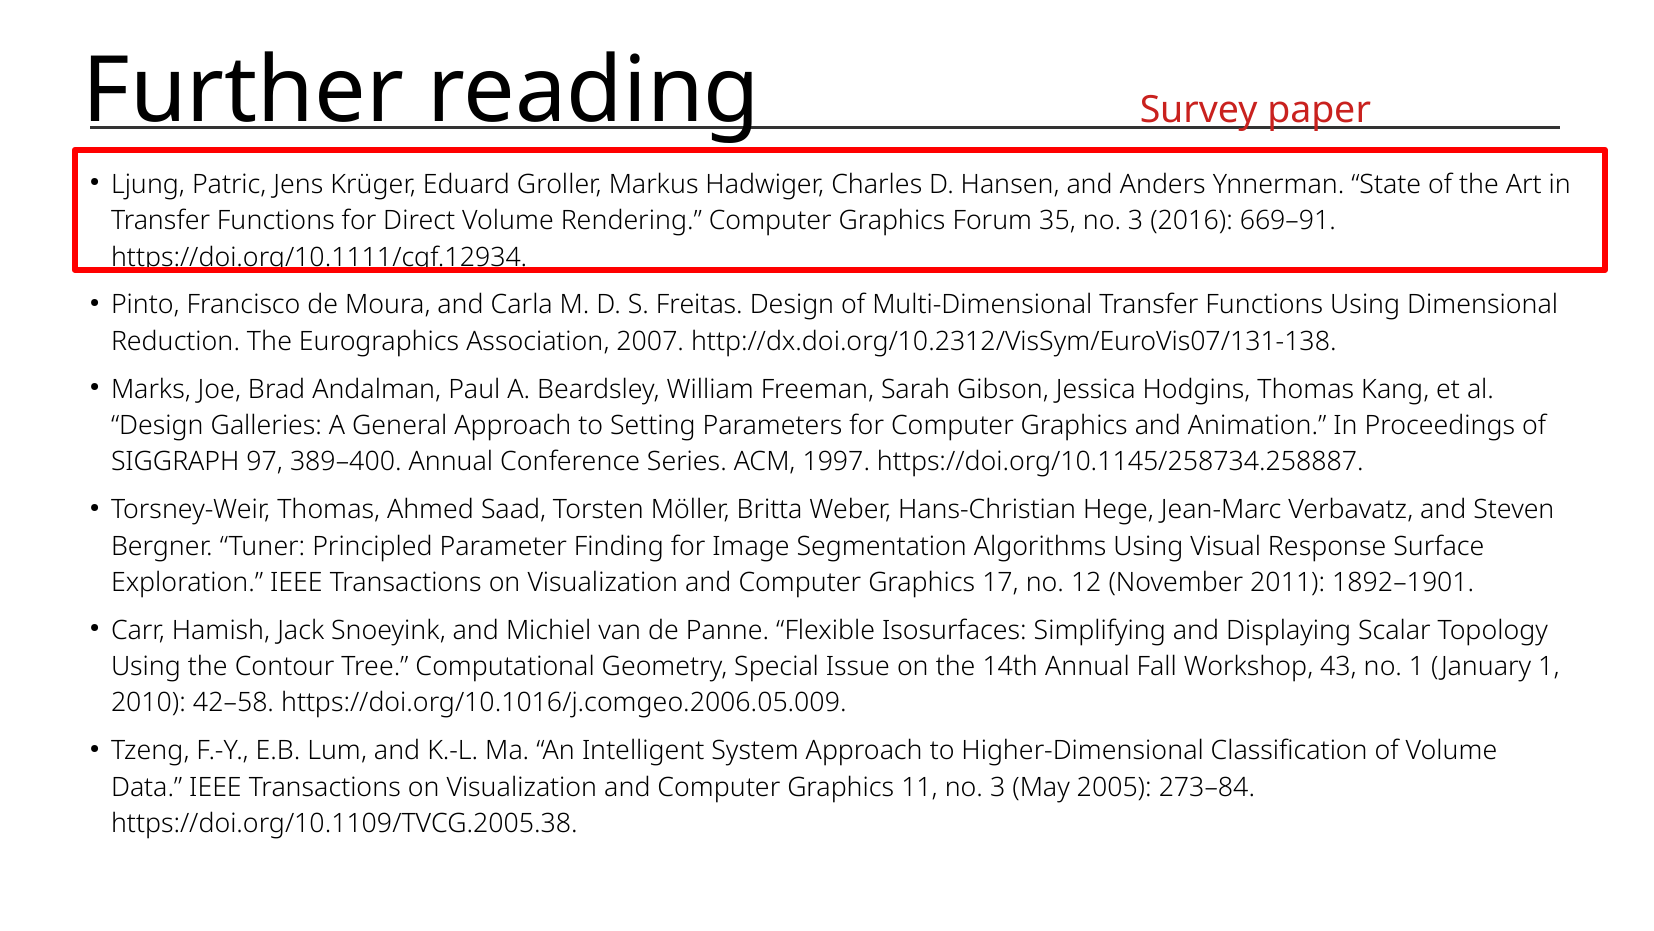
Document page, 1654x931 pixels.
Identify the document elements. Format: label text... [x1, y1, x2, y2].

list Ljung, Patric, Jens Krüger, Eduard Groller, Markus Hadwiger, Charles D. Hansen, and Anders Ynnerman. “State of the Art in Transfer Functions for Direct Volume Rendering.” Computer Graphics Forum 35, no. 3 (2016): 669–91. https://doi.org/10.1111/cgf.12934. Pinto, Francisco de Moura, and Carla M. D. S. Freitas. Design of Multi-Dimensional Transfer Functions Using Dimensional Reduction. The Eurographics Association, 2007. http://dx.doi.org/10.2312/VisSym/EuroVis07/131-138. Marks, Joe, Brad Andalman, Paul A. Beardsley, William Freeman, Sarah Gibson, Jessica Hodgins, Thomas Kang, et al. “Design Galleries: A General Approach to Setting Parameters for Computer Graphics and Animation.” In Proceedings of SIGGRAPH 97, 389–400. Annual Conference Series. ACM, 1997. https://doi.org/10.1145/258734.258887. Torsney-Weir, Thomas, Ahmed Saad, Torsten Möller, Britta Weber, Hans-Christian Hege, Jean-Marc Verbavatz, and Steven Bergner. “Tuner: Principled Parameter Finding for Image Segmentation Algorithms Using Visual Response Surface Exploration.” IEEE Transactions on Visualization and Computer Graphics 17, no. 12 (November 2011): 1892–1901. Carr, Hamish, Jack Snoeyink, and Michiel van de Panne. “Flexible Isosurfaces: Simplifying and Displaying Scalar Topology Using the Contour Tree.” Computational Geometry, Special Issue on the 14th Annual Fall Workshop, 43, no. 1 (January 1, 2010): 42–58. https://doi.org/10.1016/j.comgeo.2006.05.009. Tzeng, F.-Y., E.B. Lum, and K.-L. Ma. “An Intelligent System Approach to Higher-Dimensional Classification of Volume Data.” IEEE Transactions on Visualization and Computer Graphics 11, no. 3 (May 2005): 273–84. https://doi.org/10.1109/TVCG.2005.38. [82, 273, 1571, 871]
list Ljung, Patric, Jens Krüger, Eduard Groller, Markus Hadwiger, Charles D. Hansen, and Anders Ynnerman. “State of the Art in Transfer Functions for Direct Volume Rendering.” Computer Graphics Forum 35, no. 3 (2016): 669–91. https://doi.org/10.1111/cgf.12934. Pinto, Francisco de Moura, and Carla M. D. S. Freitas. Design of Multi-Dimensional Transfer Functions Using Dimensional Reduction. The Eurographics Association, 2007. http://dx.doi.org/10.2312/VisSym/EuroVis07/131-138. Marks, Joe, Brad Andalman, Paul A. Beardsley, William Freeman, Sarah Gibson, Jessica Hodgins, Thomas Kang, et al. “Design Galleries: A General Approach to Setting Parameters for Computer Graphics and Animation.” In Proceedings of SIGGRAPH 97, 389–400. Annual Conference Series. ACM, 1997. https://doi.org/10.1145/258734.258887. Torsney-Weir, Thomas, Ahmed Saad, Torsten Möller, Britta Weber, Hans-Christian Hege, Jean-Marc Verbavatz, and Steven Bergner. “Tuner: Principled Parameter Finding for Image Segmentation Algorithms Using Visual Response Surface Exploration.” IEEE Transactions on Visualization and Computer Graphics 17, no. 12 (November 2011): 1892–1901. Carr, Hamish, Jack Snoeyink, and Michiel van de Panne. “Flexible Isosurfaces: Simplifying and Displaying Scalar Topology Using the Contour Tree.” Computational Geometry, Special Issue on the 14th Annual Fall Workshop, 43, no. 1 (January 1, 2010): 42–58. https://doi.org/10.1016/j.comgeo.2006.05.009. Tzeng, F.-Y., E.B. Lum, and K.-L. Ma. “An Intelligent System Approach to Higher-Dimensional Classification of Volume Data.” IEEE Transactions on Visualization and Computer Graphics 11, no. 3 (May 2005): 273–84. https://doi.org/10.1109/TVCG.2005.38. [82, 165, 1571, 267]
title Further reading [82, 32, 1571, 140]
text_box Survey paper [1125, 75, 1394, 135]
